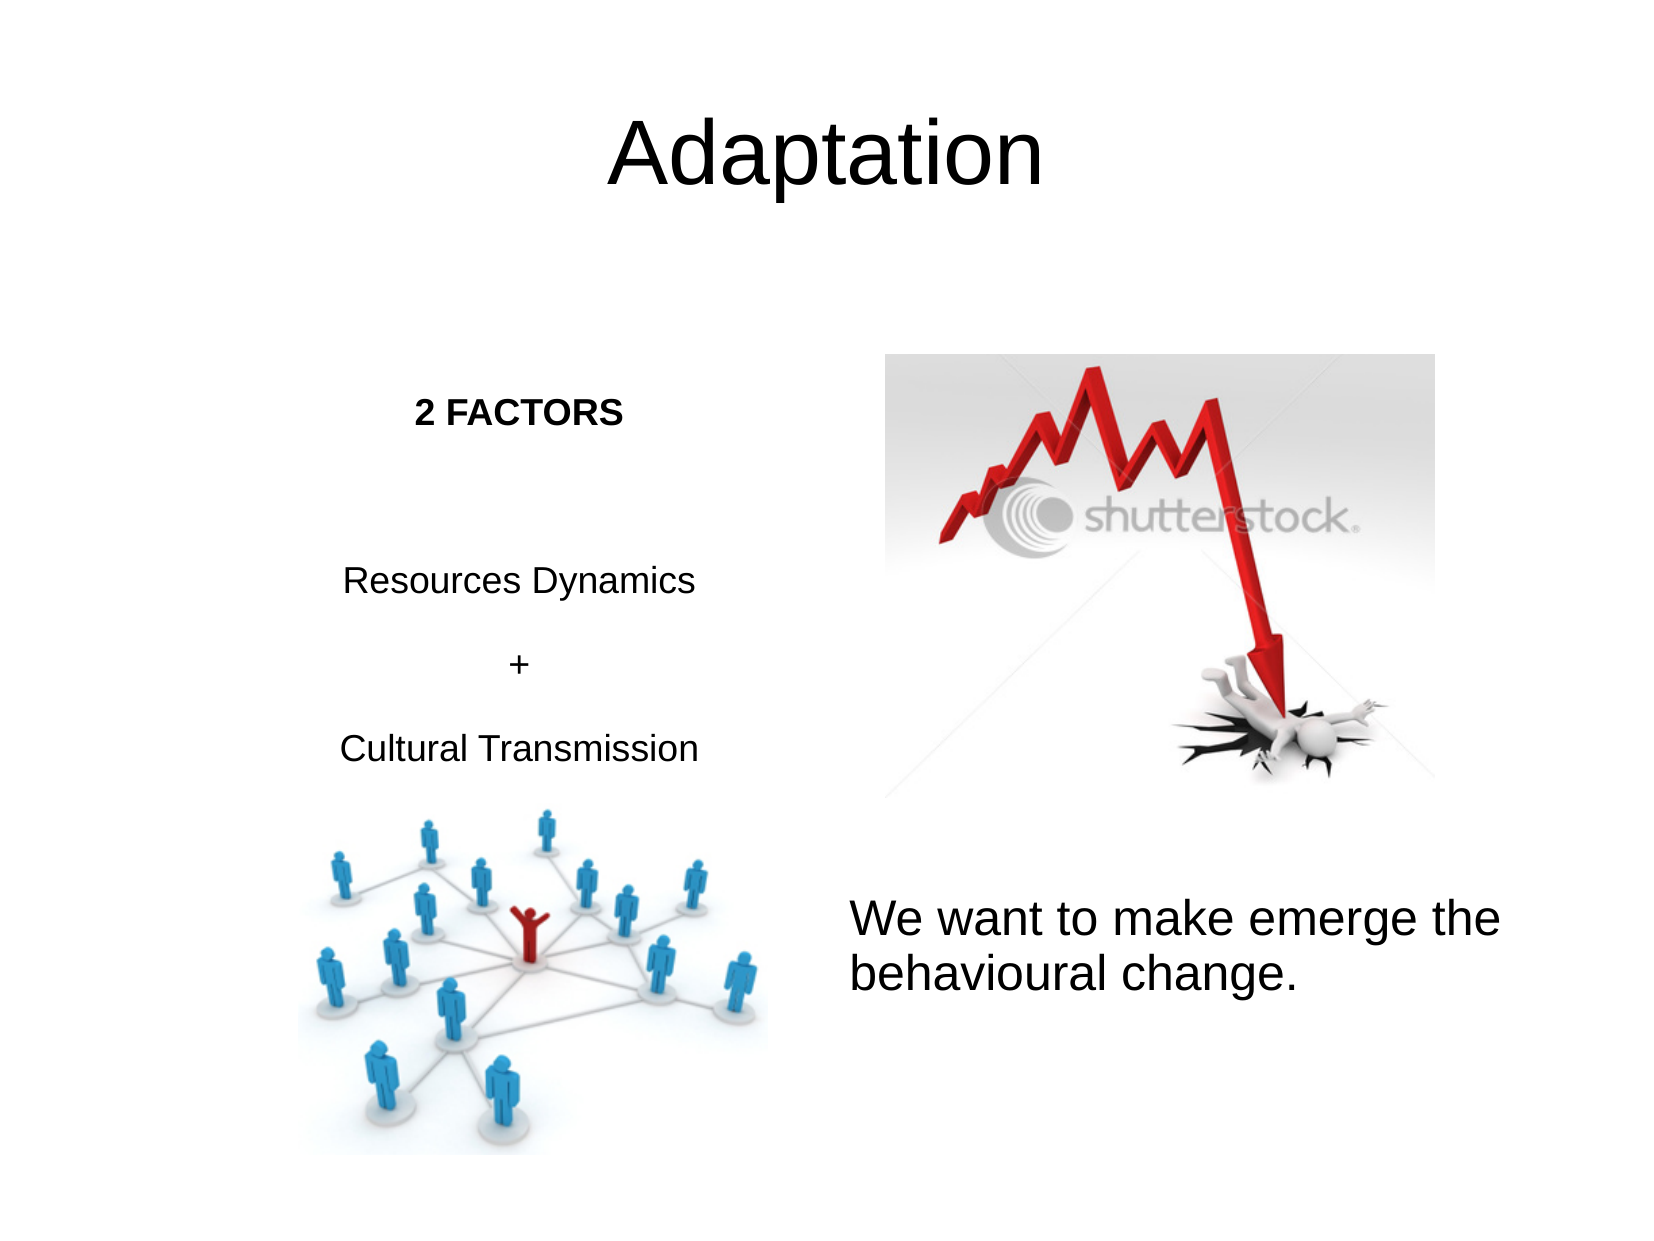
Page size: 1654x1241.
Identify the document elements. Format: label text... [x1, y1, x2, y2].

text_box 2 FACTORS Resources Dynamics + Cultural Transmission [324, 383, 715, 803]
picture [298, 803, 768, 1155]
text_box We want to make emerge the behavioural change. [834, 882, 1565, 1009]
picture [885, 354, 1435, 798]
title Adaptation [82, 49, 1571, 257]
